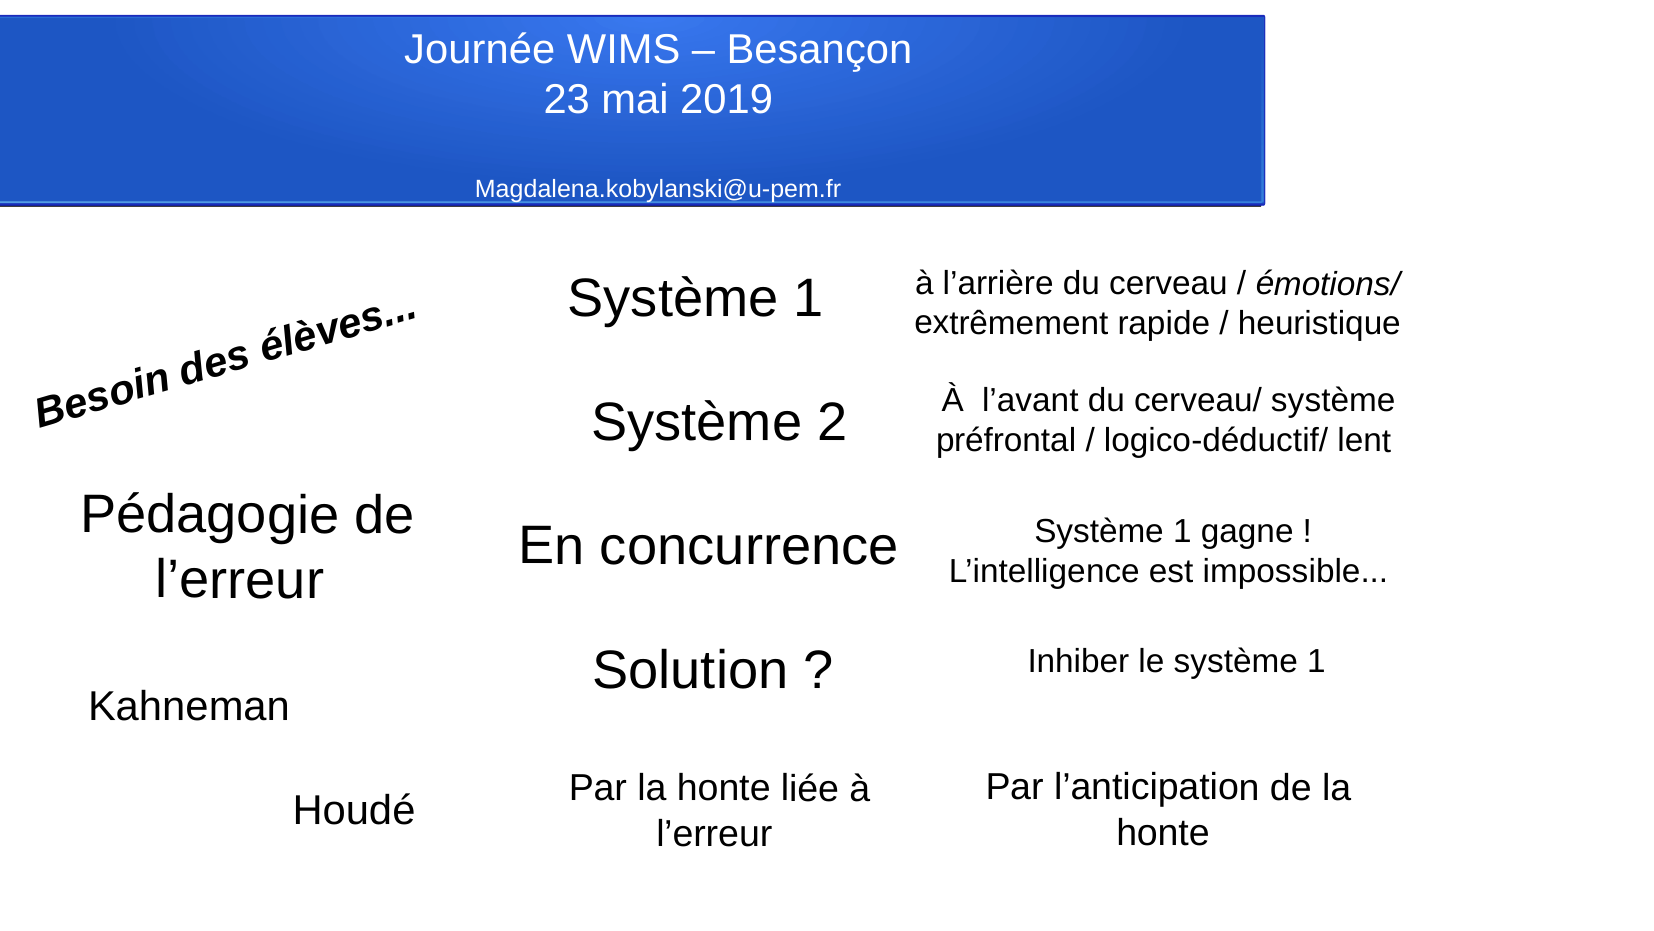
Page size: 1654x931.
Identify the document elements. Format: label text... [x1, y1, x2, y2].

text_box Inhiber le système 1 [910, 637, 1453, 722]
text_box Solution ? [520, 625, 921, 709]
text_box Houdé [212, 732, 496, 884]
text_box Par l’anticipation de la honte [968, 765, 1369, 851]
picture [0, 13, 1269, 211]
text_box Kahneman [47, 627, 332, 780]
text_box Système 1 [495, 247, 897, 343]
text_box Pédagogie de l’erreur [47, 427, 449, 662]
text_box à l’arrière du cerveau / émotions/ extrêmement rapide / heuristique [897, 259, 1429, 344]
text_box À l’avant du cerveau/ système préfrontal / logico-déductif/ lent [897, 376, 1440, 461]
text_box Journée WIMS – Besançon 23 mai 2019 Magdalena.kobylanski@u-pem.fr [82, 28, 1235, 196]
text_box Système 1 gagne ! L’intelligence est impossible... [897, 507, 1440, 592]
text_box Besoin des élèves... [0, 193, 470, 517]
text_box En concurrence [508, 495, 910, 591]
text_box Système 2 [519, 377, 920, 461]
text_box Par la honte liée à l’erreur [519, 766, 921, 852]
